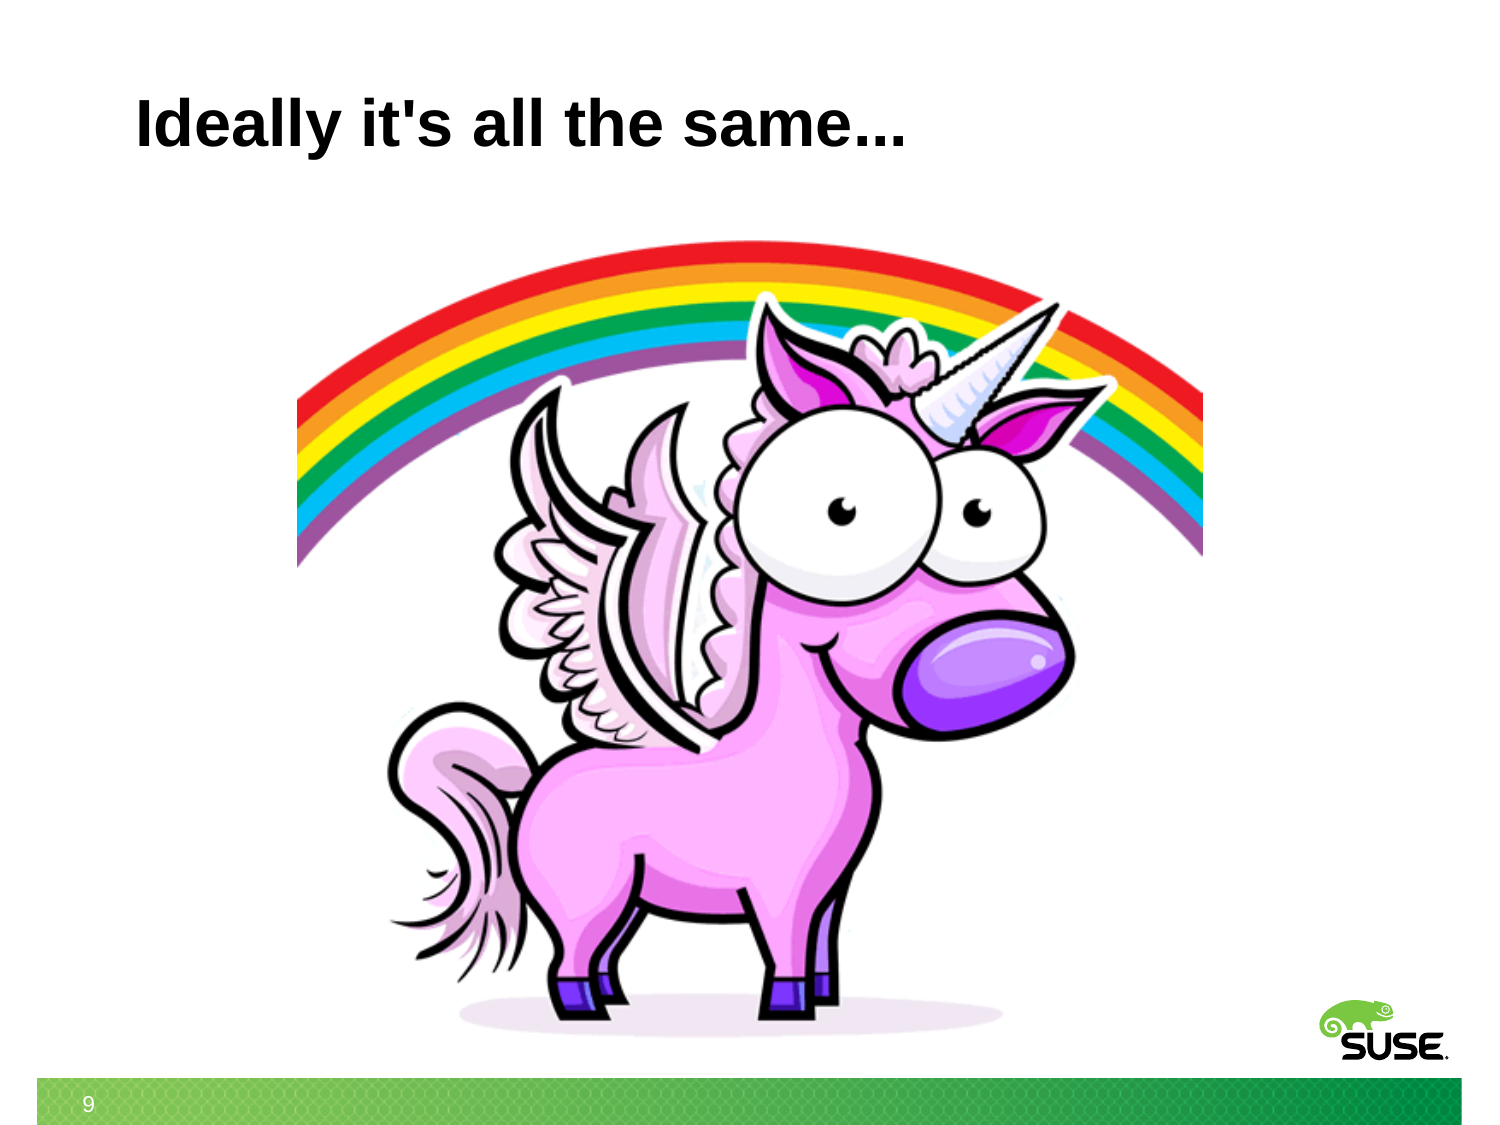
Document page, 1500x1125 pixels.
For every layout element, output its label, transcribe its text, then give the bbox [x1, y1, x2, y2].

title Ideally it's all the same... [135, 41, 1372, 204]
picture [37, 1078, 1462, 1125]
picture [297, 239, 1203, 1038]
